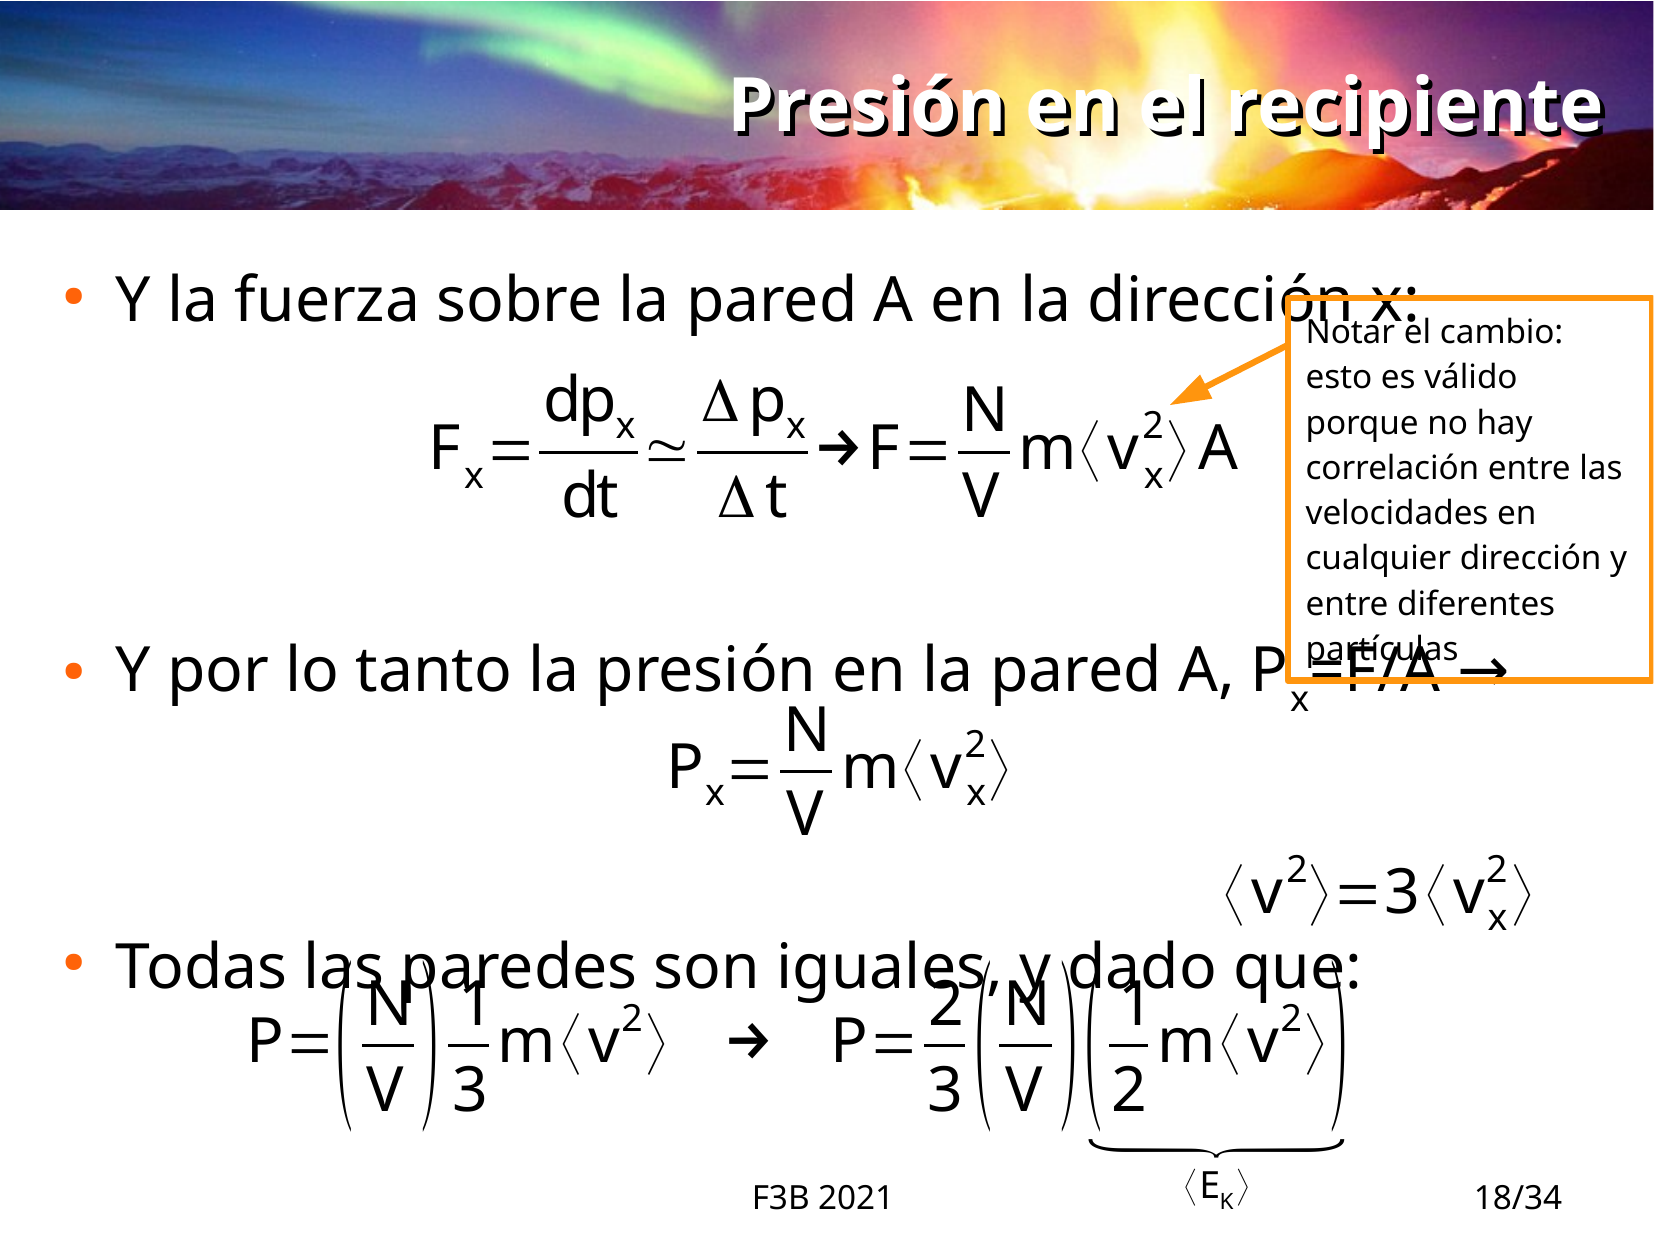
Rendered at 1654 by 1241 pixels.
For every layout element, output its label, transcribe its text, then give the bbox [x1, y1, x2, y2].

chart [660, 690, 1018, 852]
chart [421, 360, 1246, 533]
chart [240, 956, 1357, 1216]
list Y la fuerza sobre la pared A en la dirección x: Y por lo tanto la presión en la pared A, Px=F/A → Todas las paredes son iguales, y dado que: [1291, 627, 1606, 677]
text_box Notar el cambio: esto es válido porque no hay correlación entre las velocidades en cualquier dirección y entre diferentes partículas [1287, 297, 1653, 627]
chart [1217, 846, 1540, 941]
list Y la fuerza sobre la pared A en la dirección x: Y por lo tanto la presión en la pared A, Px=F/A → Todas las paredes son iguales, y dado que: [45, 255, 1606, 1156]
picture [0, 1, 1654, 210]
title Presión en el recipiente [45, 15, 1606, 191]
